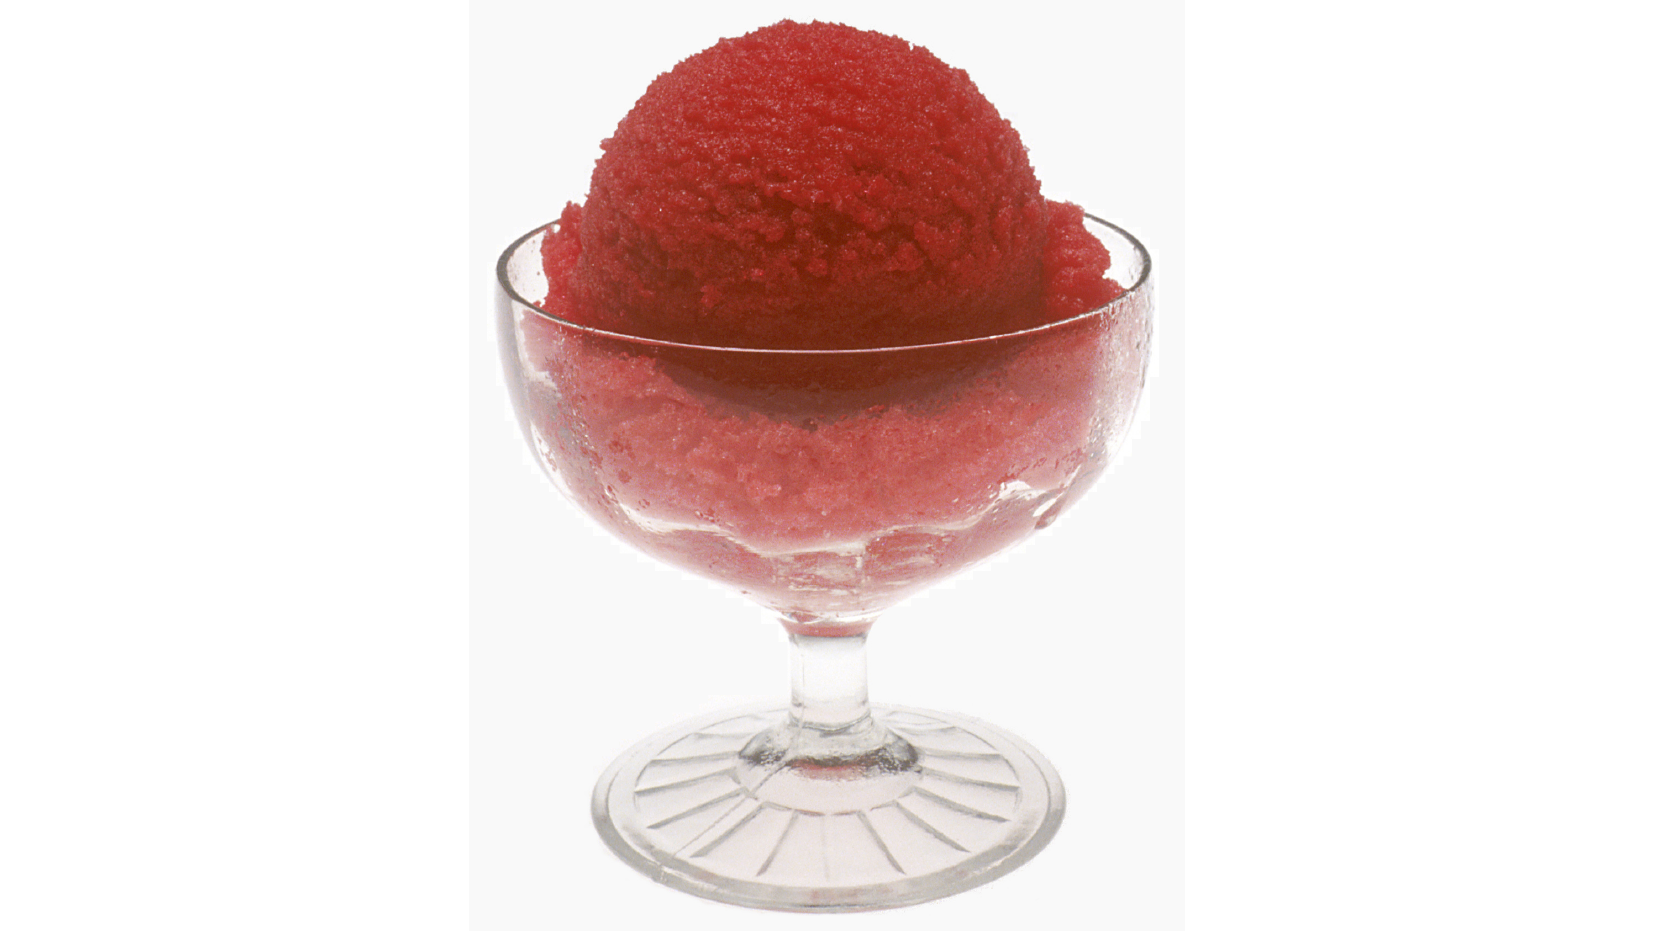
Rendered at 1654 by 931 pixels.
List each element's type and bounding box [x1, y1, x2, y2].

picture [469, 0, 1185, 931]
